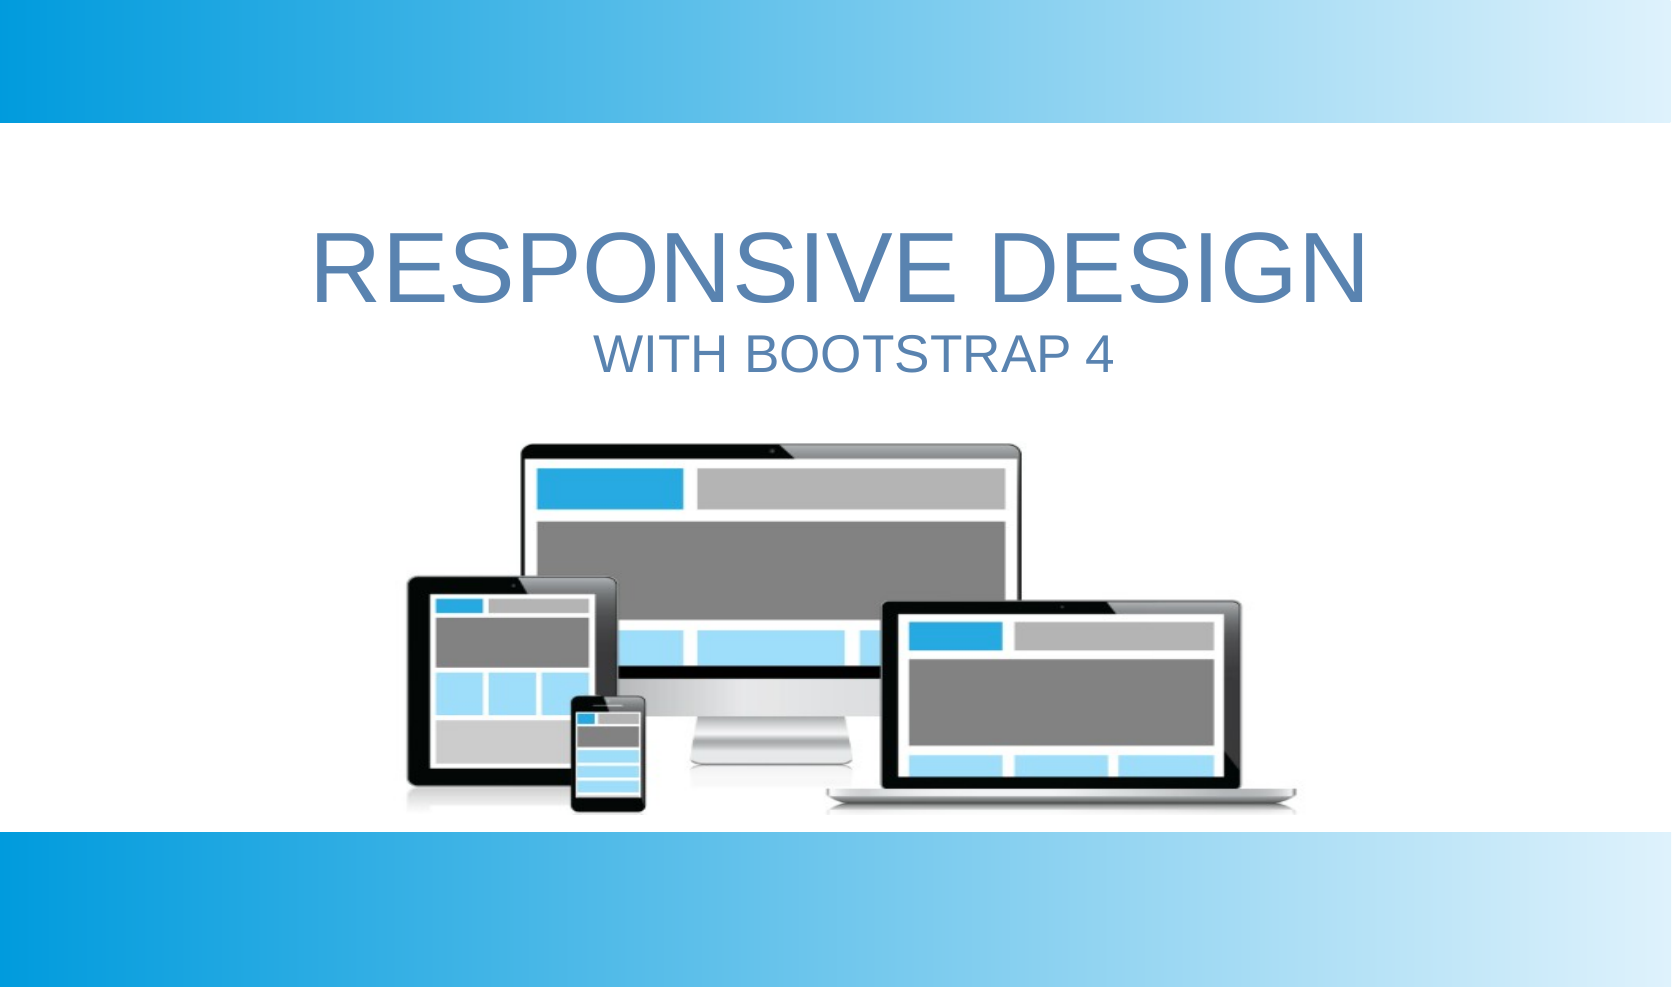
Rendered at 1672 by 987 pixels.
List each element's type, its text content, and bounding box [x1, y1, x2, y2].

picture [255, 441, 1441, 815]
picture [140, 833, 144, 987]
subtitle RESPONSIVE DESIGN WITH BOOTSTRAP 4 [102, 208, 1607, 387]
title Introduction Subject [83, 95, 1588, 261]
